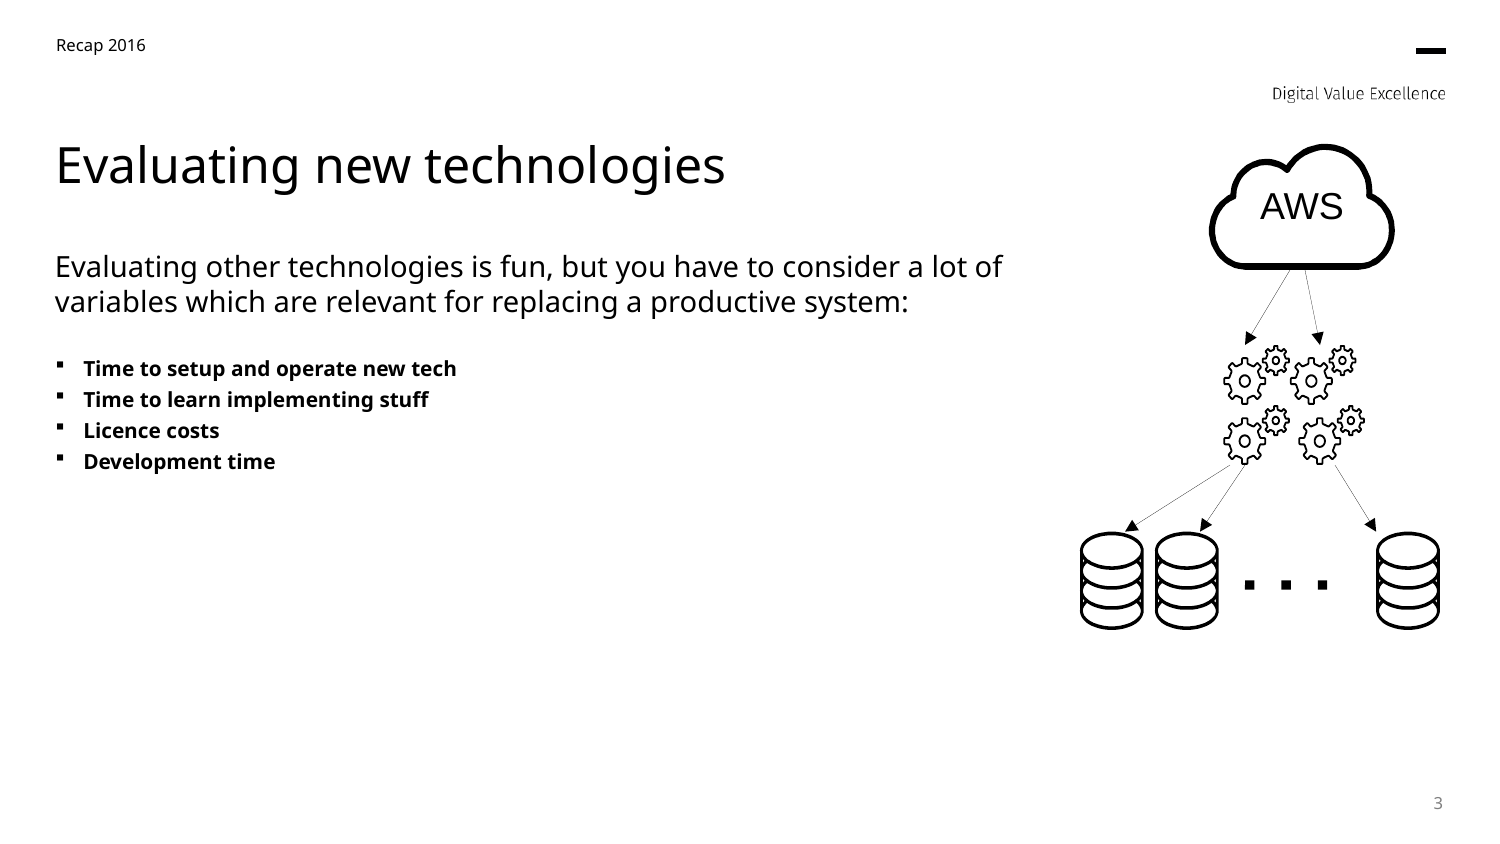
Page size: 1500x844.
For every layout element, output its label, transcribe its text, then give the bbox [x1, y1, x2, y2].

text_box [1223, 357, 1267, 405]
text_box [1261, 405, 1290, 437]
text_box [1289, 357, 1333, 405]
text_box [1223, 417, 1267, 465]
text_box [1336, 405, 1365, 437]
text_box Evaluating new technologies [44, 127, 1455, 226]
text_box AWS [1208, 143, 1395, 270]
text_box [1376, 531, 1440, 630]
text_box Evaluating other technologies is fun, but you have to consider a lot of variables which are relevant for replacing a productive system: Time to setup and operate new tech Time to learn implementing stuff Licence costs Development time [43, 248, 1072, 757]
text_box Evaluating new technologies [1216, 150, 1388, 226]
text_box <number> [1104, 782, 1455, 827]
text_box [1328, 345, 1357, 377]
text_box Recap 2016 [44, 29, 1216, 72]
text_box [1154, 531, 1219, 630]
text_box [1261, 345, 1290, 377]
text_box [1079, 531, 1144, 630]
text_box [1298, 417, 1342, 465]
